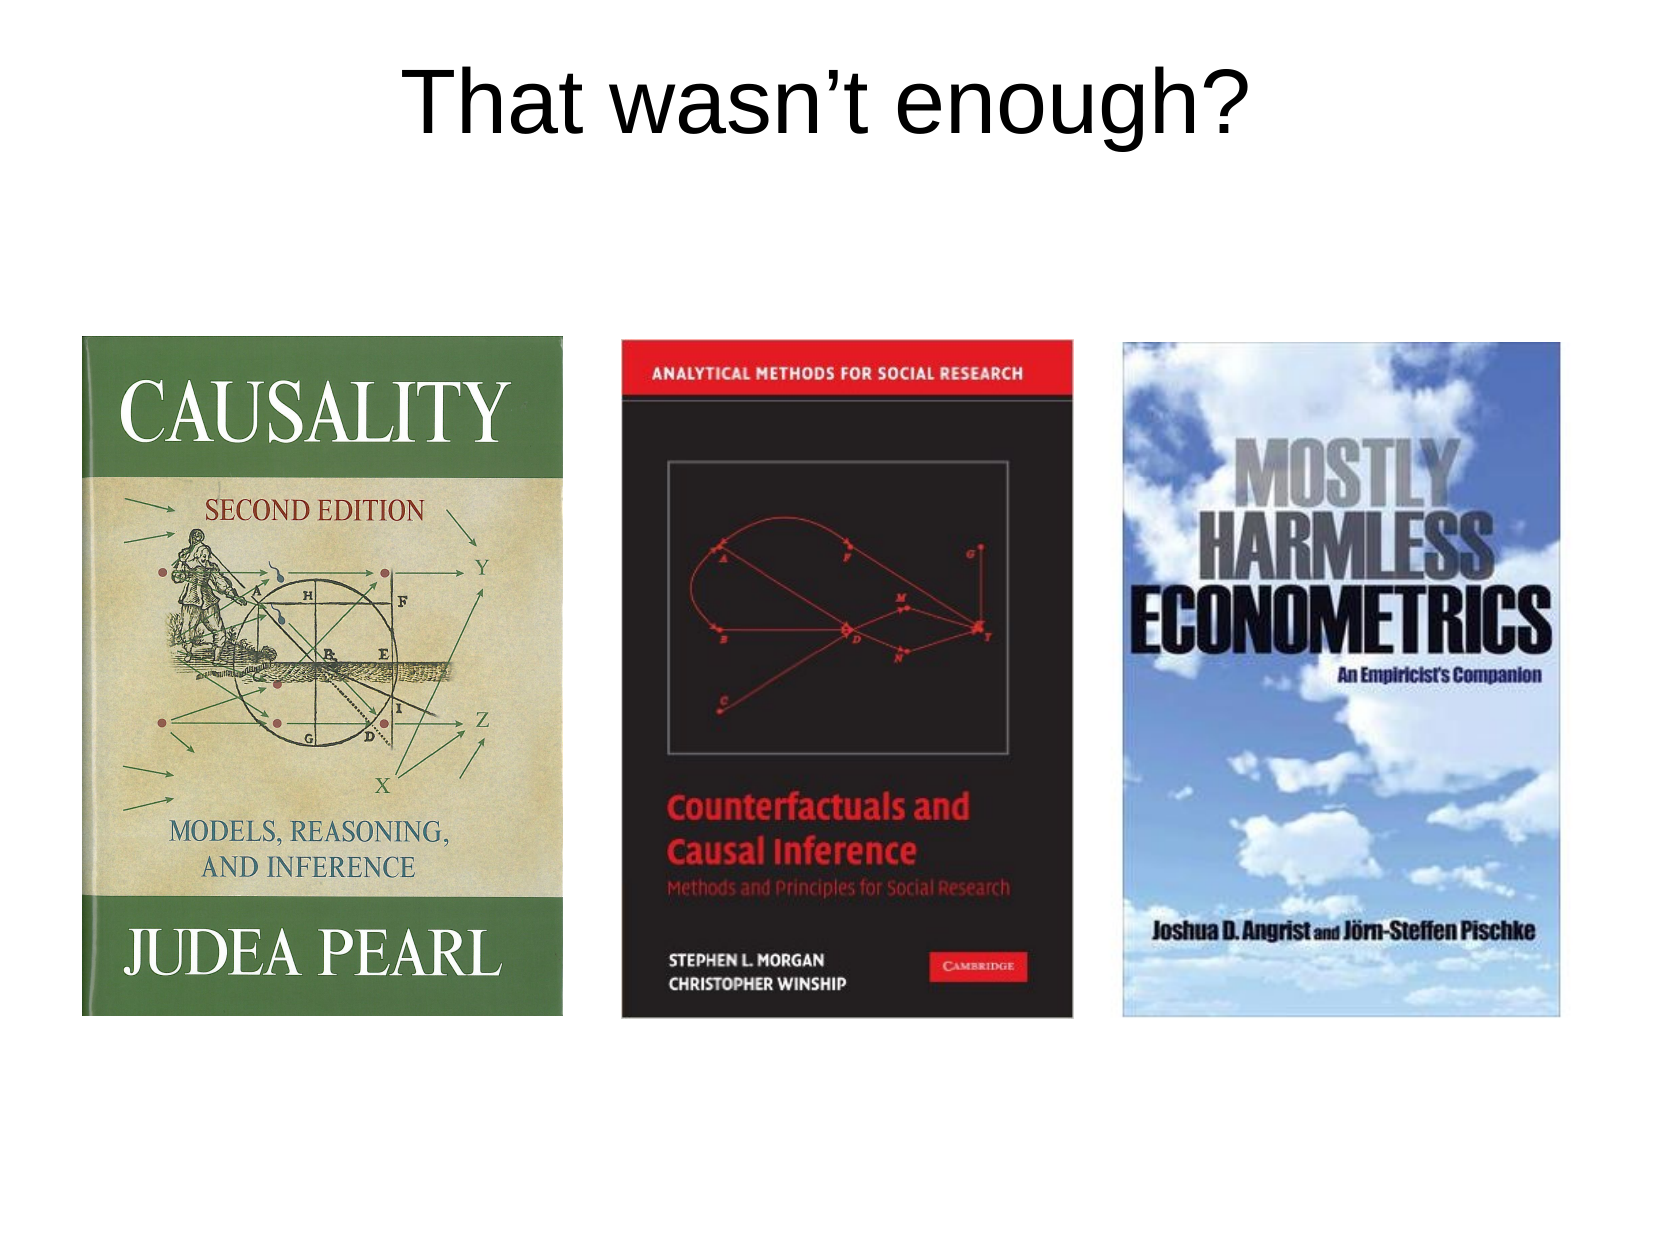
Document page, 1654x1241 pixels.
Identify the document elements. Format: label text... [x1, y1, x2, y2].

title That wasn’t enough? [82, 11, 1571, 296]
picture [621, 339, 1654, 1069]
picture [82, 336, 563, 1016]
